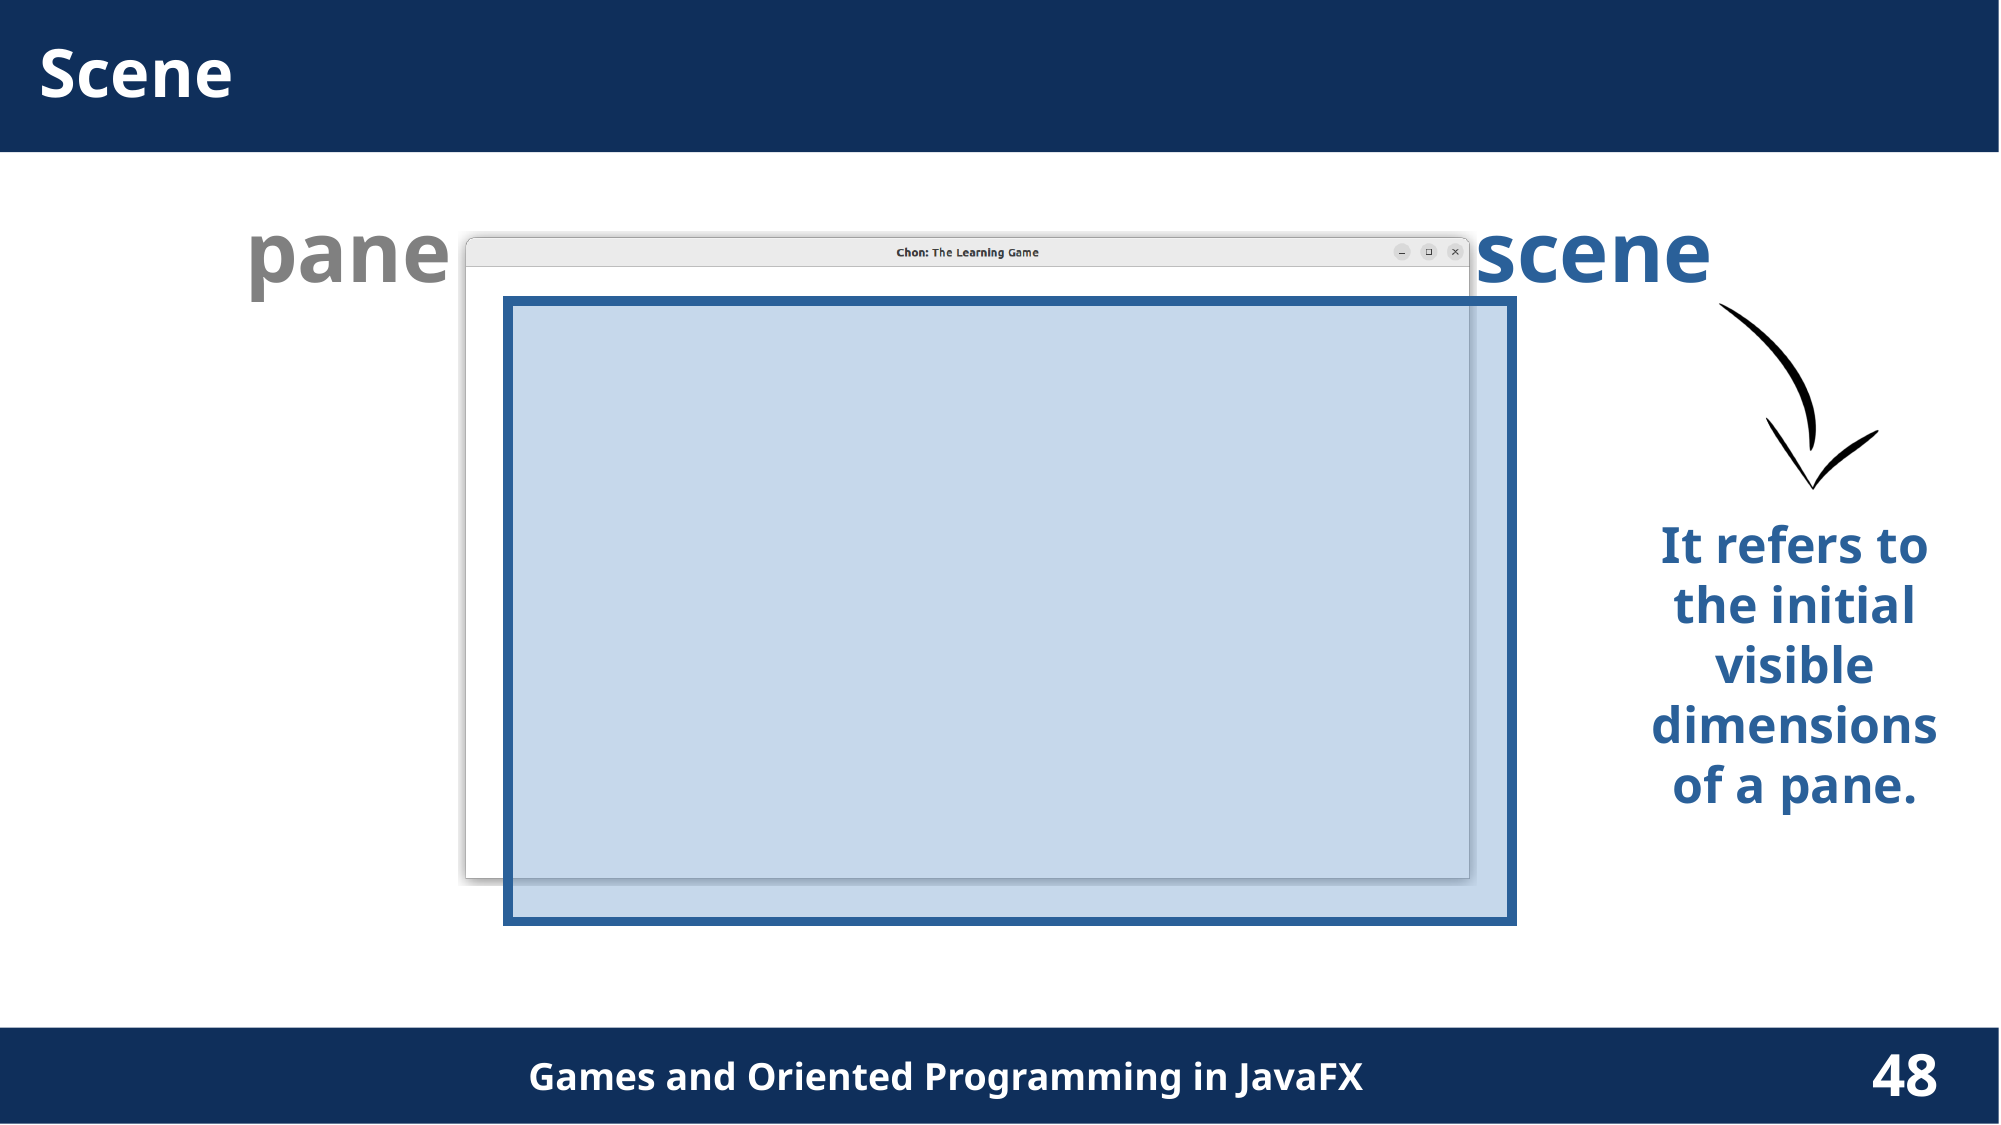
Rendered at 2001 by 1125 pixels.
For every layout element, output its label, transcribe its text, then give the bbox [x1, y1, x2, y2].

text_box scene [1435, 192, 1754, 308]
picture [508, 231, 1435, 301]
text_box [507, 301, 1512, 922]
text_box pane [188, 192, 508, 308]
text_box It refers to the initial visible dimensions of a pane. [1618, 506, 1973, 822]
picture [458, 308, 507, 886]
picture [1717, 265, 1890, 496]
text_box Scene [25, 23, 1999, 119]
